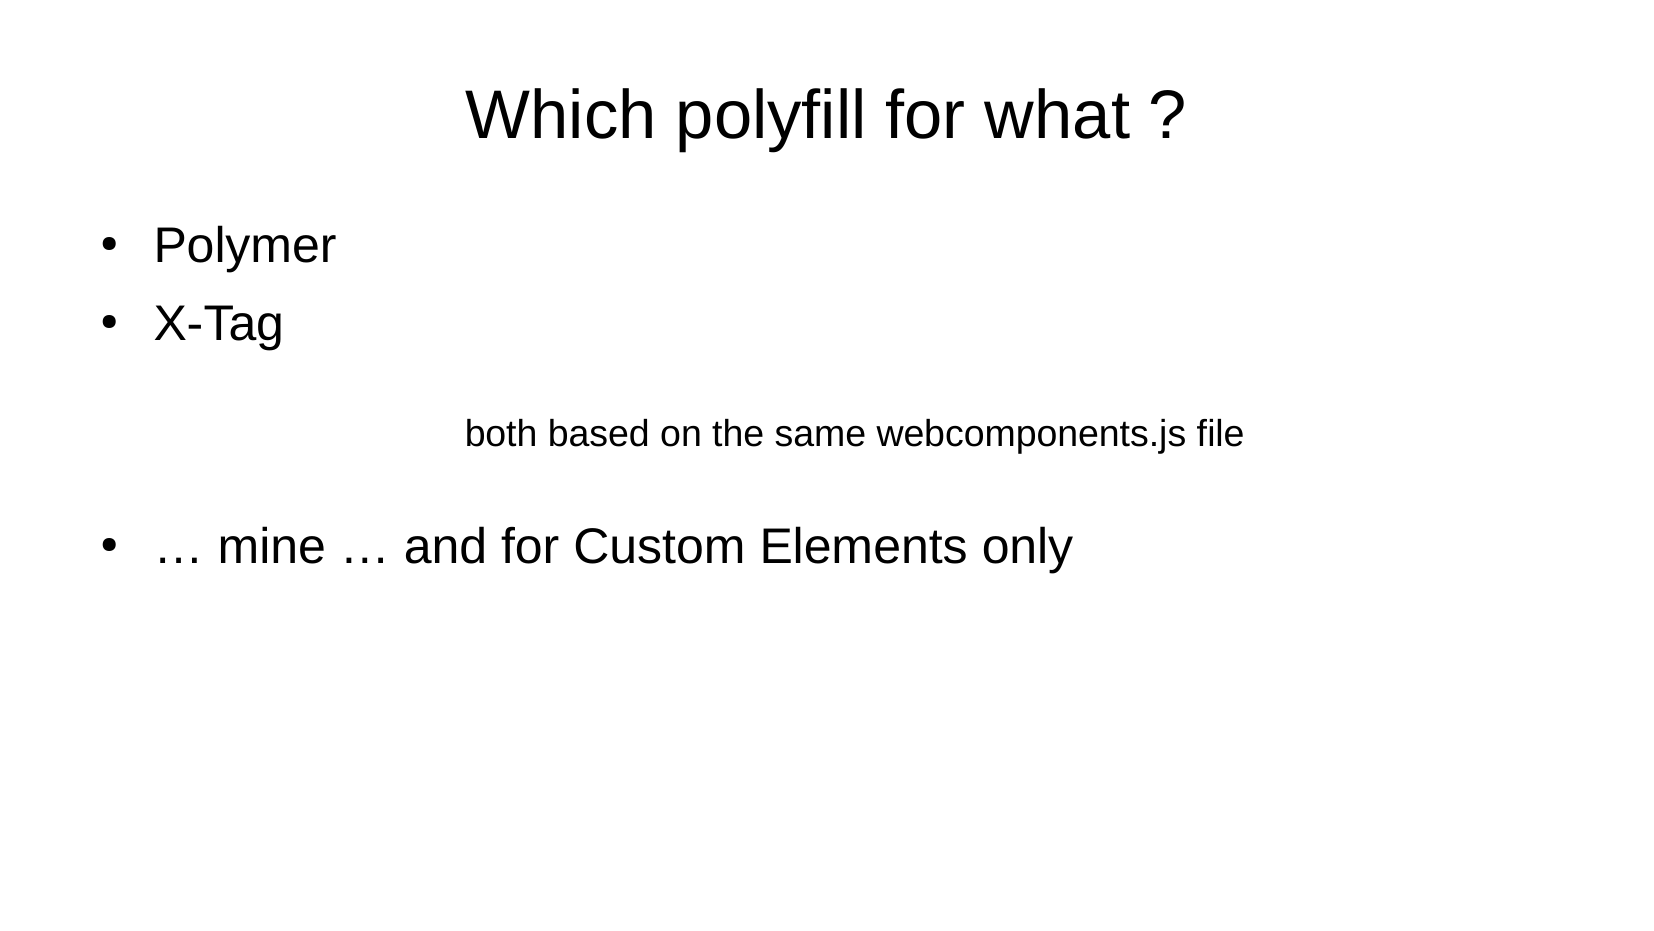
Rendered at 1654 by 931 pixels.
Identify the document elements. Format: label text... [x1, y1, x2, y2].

list … mine … and for Custom Elements only [82, 518, 1571, 931]
list Polymer X-Tag [82, 217, 1571, 518]
title Which polyfill for what ? [82, 37, 1571, 193]
text_box both based on the same webcomponents.js file [450, 405, 1260, 462]
